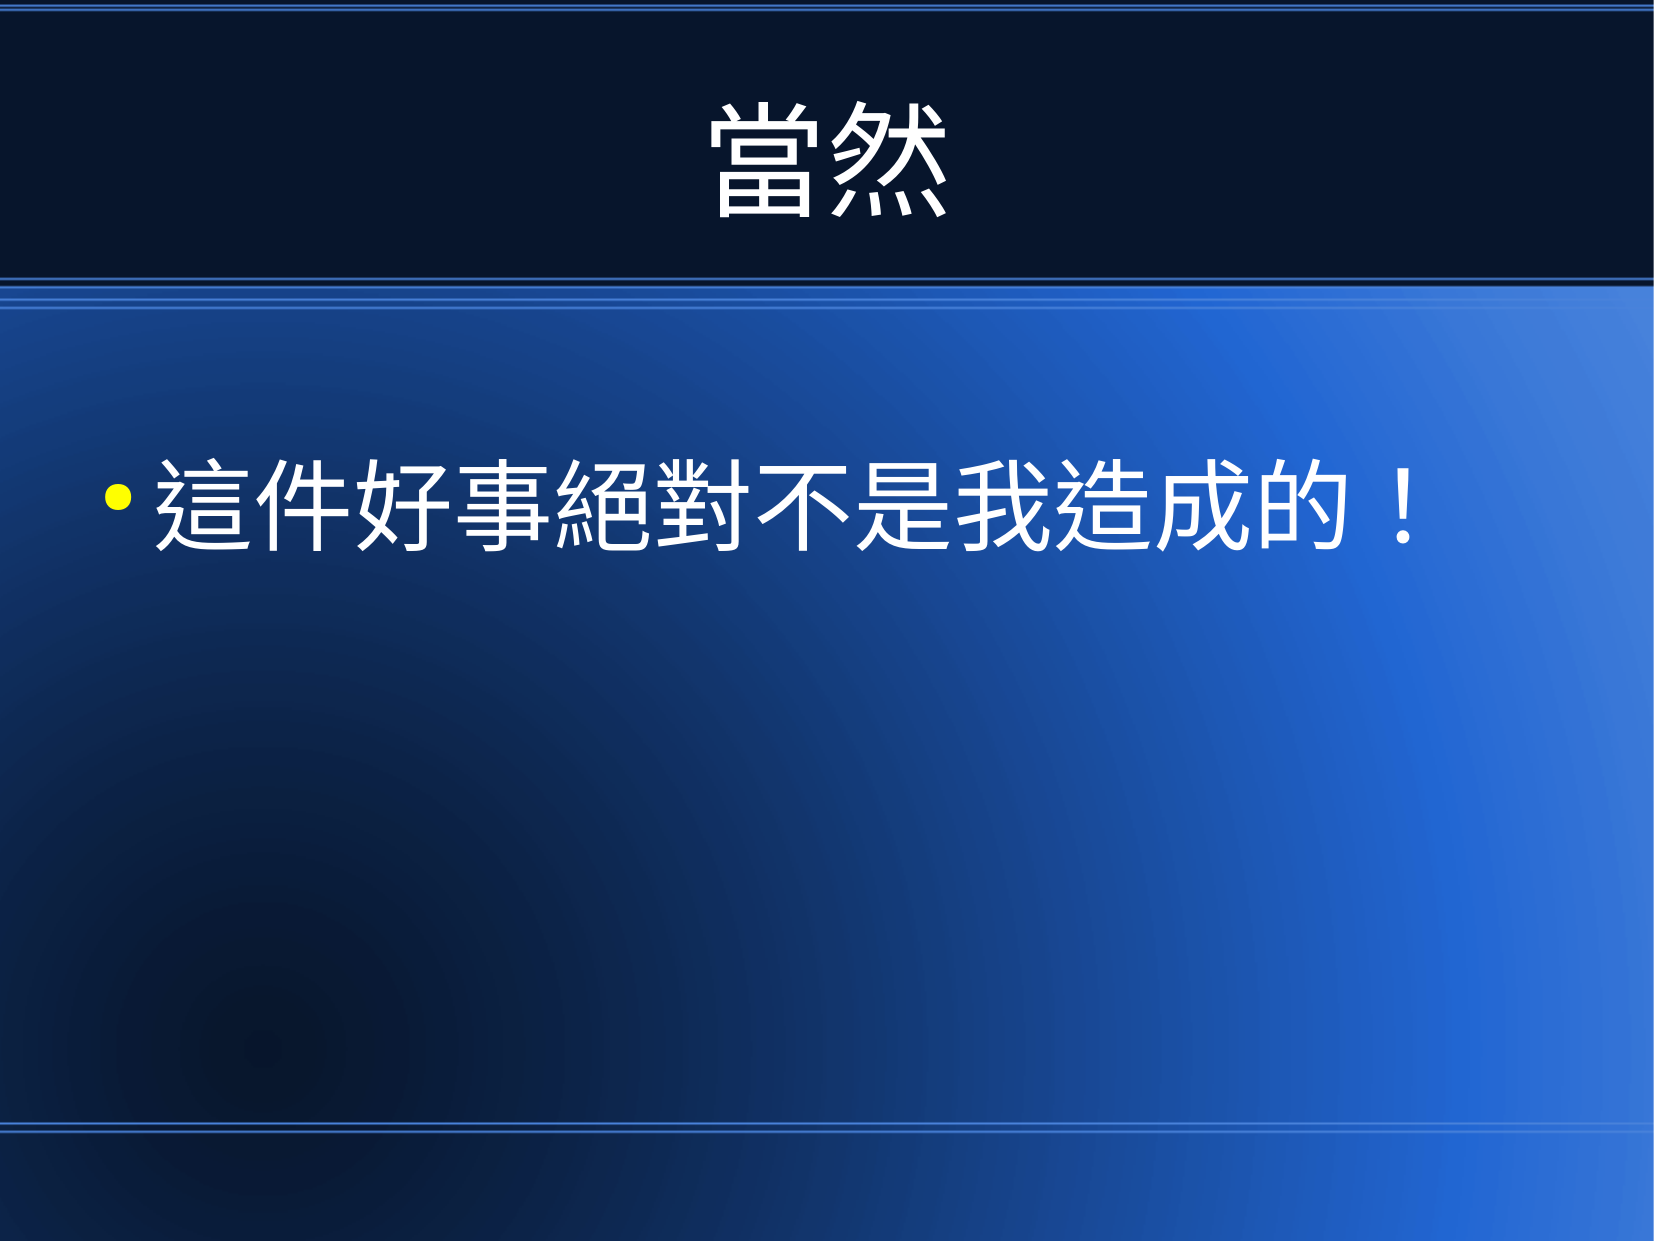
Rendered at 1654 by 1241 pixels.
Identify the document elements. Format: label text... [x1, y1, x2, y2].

title 當然 [82, 49, 1571, 257]
list 這件好事絕對不是我造成的！ [82, 355, 1571, 1241]
picture [0, 0, 1654, 1241]
